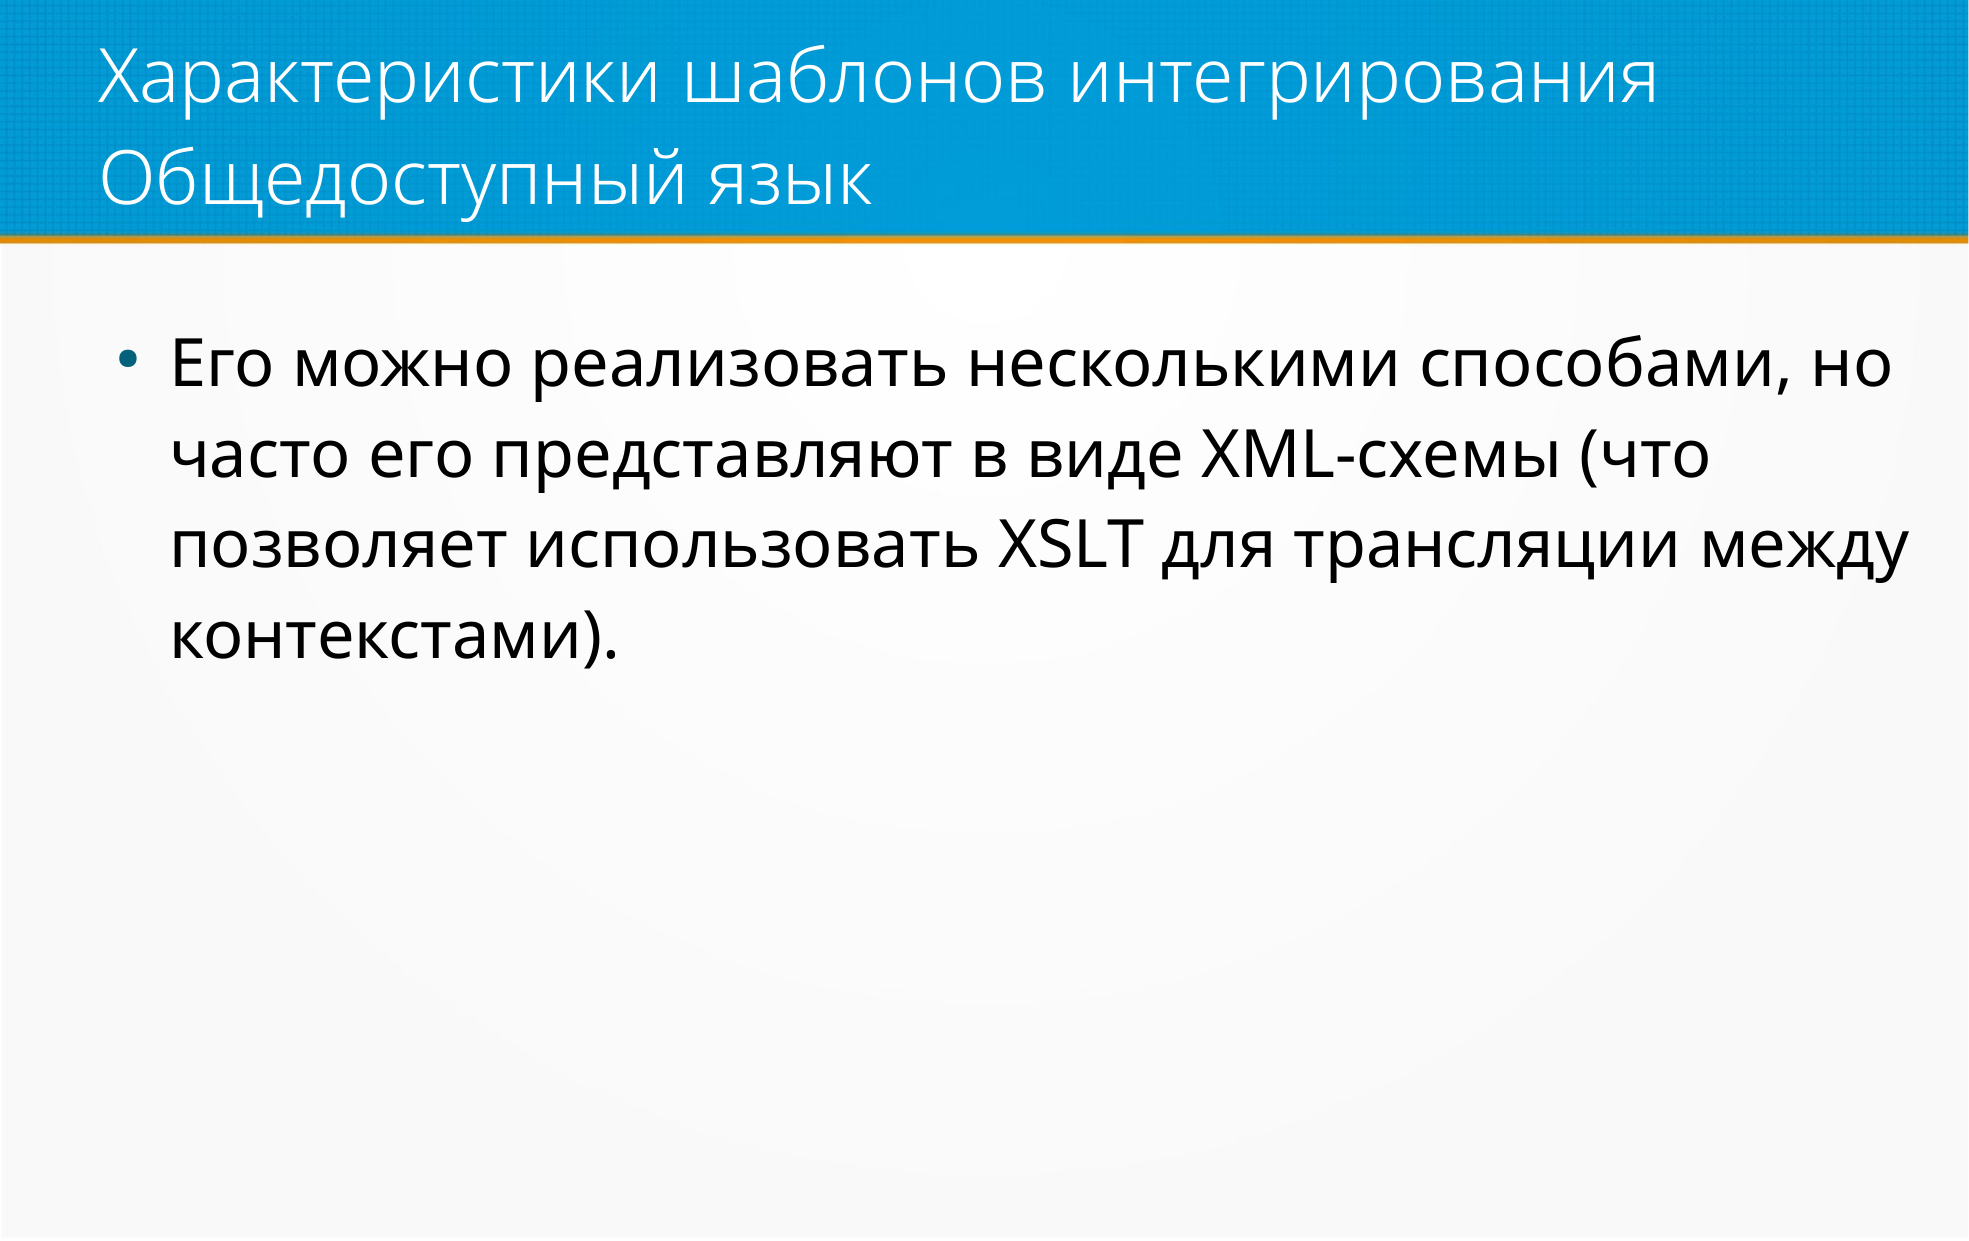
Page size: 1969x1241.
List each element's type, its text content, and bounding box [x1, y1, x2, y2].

list Его можно реализовать несколькими способами, но часто его представляют в виде XML-схемы (что позволяет использовать XSLT для трансляции между контекстами). [98, 315, 1969, 1241]
picture [0, 233, 1969, 1241]
title Характеристики шаблонов интегрирования Общедоступный язык [98, 19, 1870, 227]
